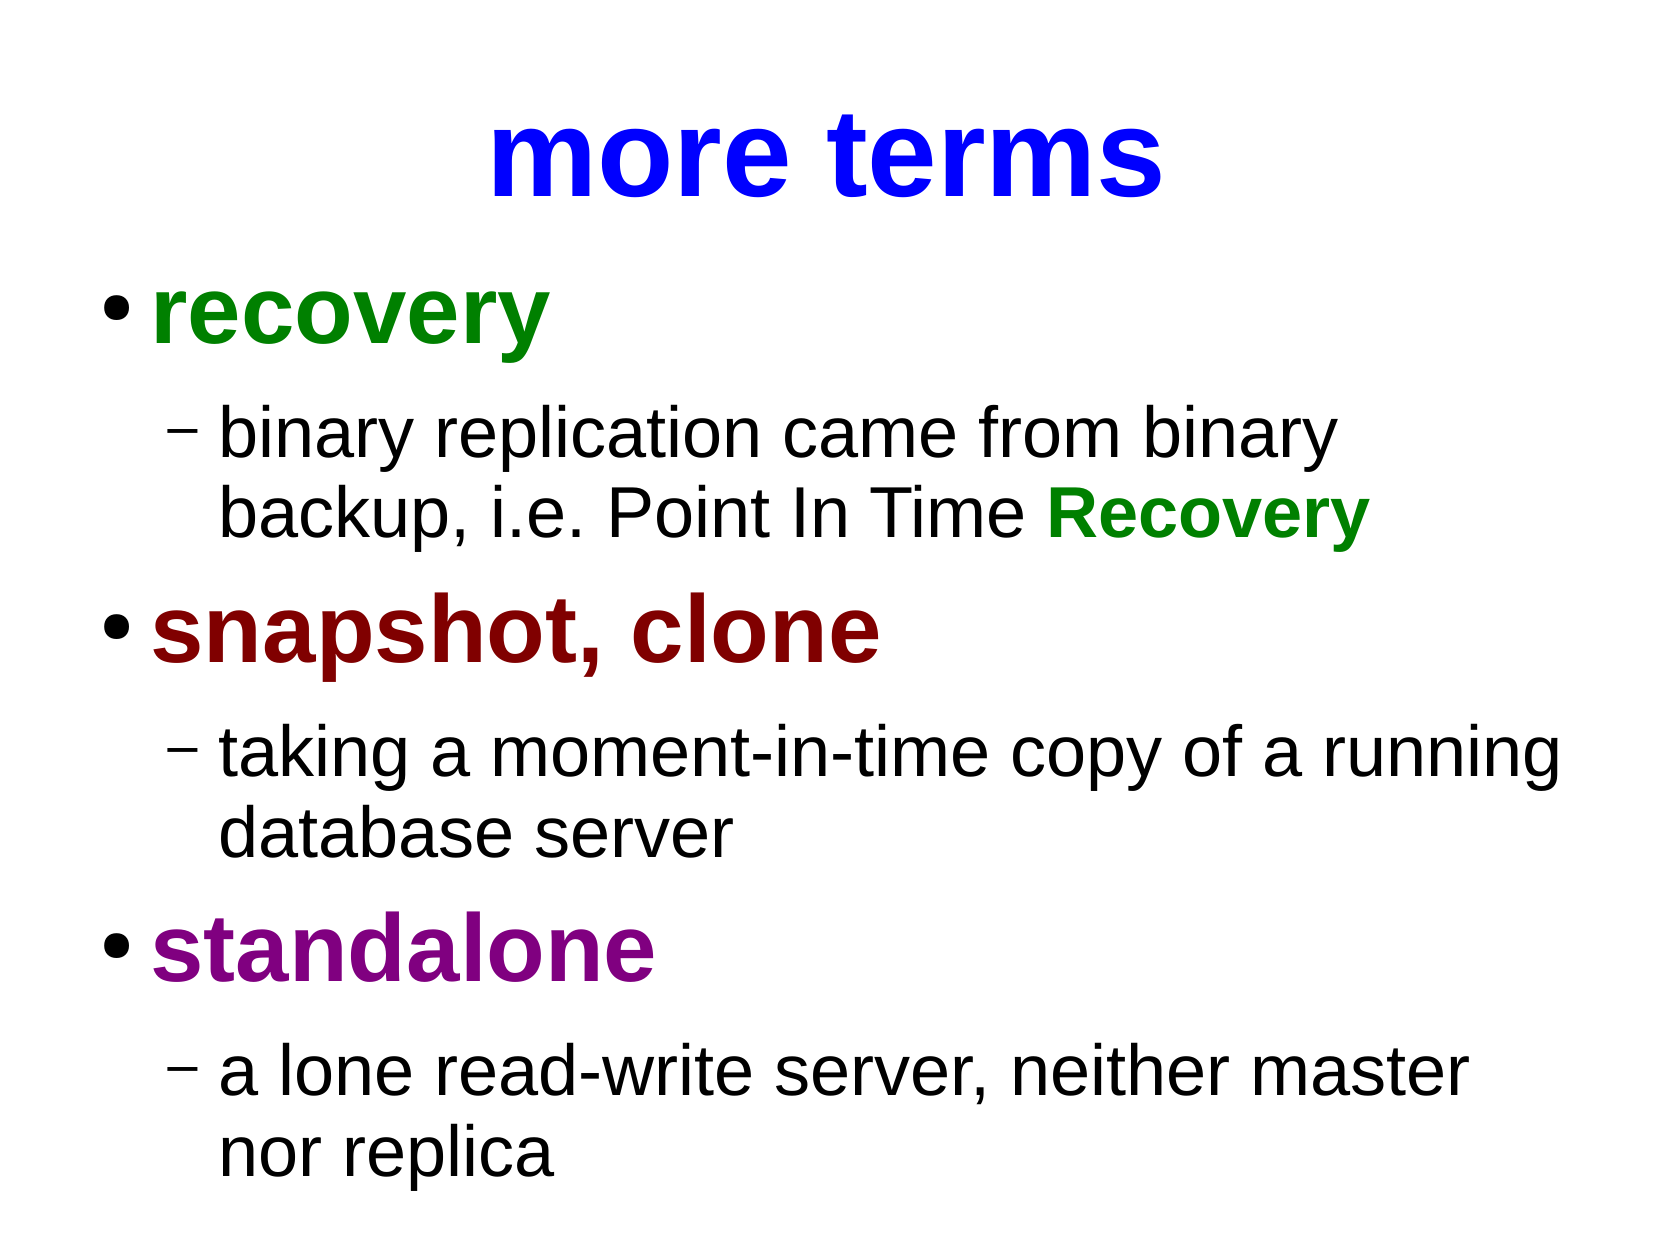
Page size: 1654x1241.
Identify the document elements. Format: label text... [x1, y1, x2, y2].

title more terms [82, 49, 1571, 256]
list recovery binary replication came from binary backup, i.e. Point In Time Recovery snapshot, clone taking a moment-in-time copy of a running database server standalone a lone read-write server, neither master nor replica [82, 256, 1591, 1201]
